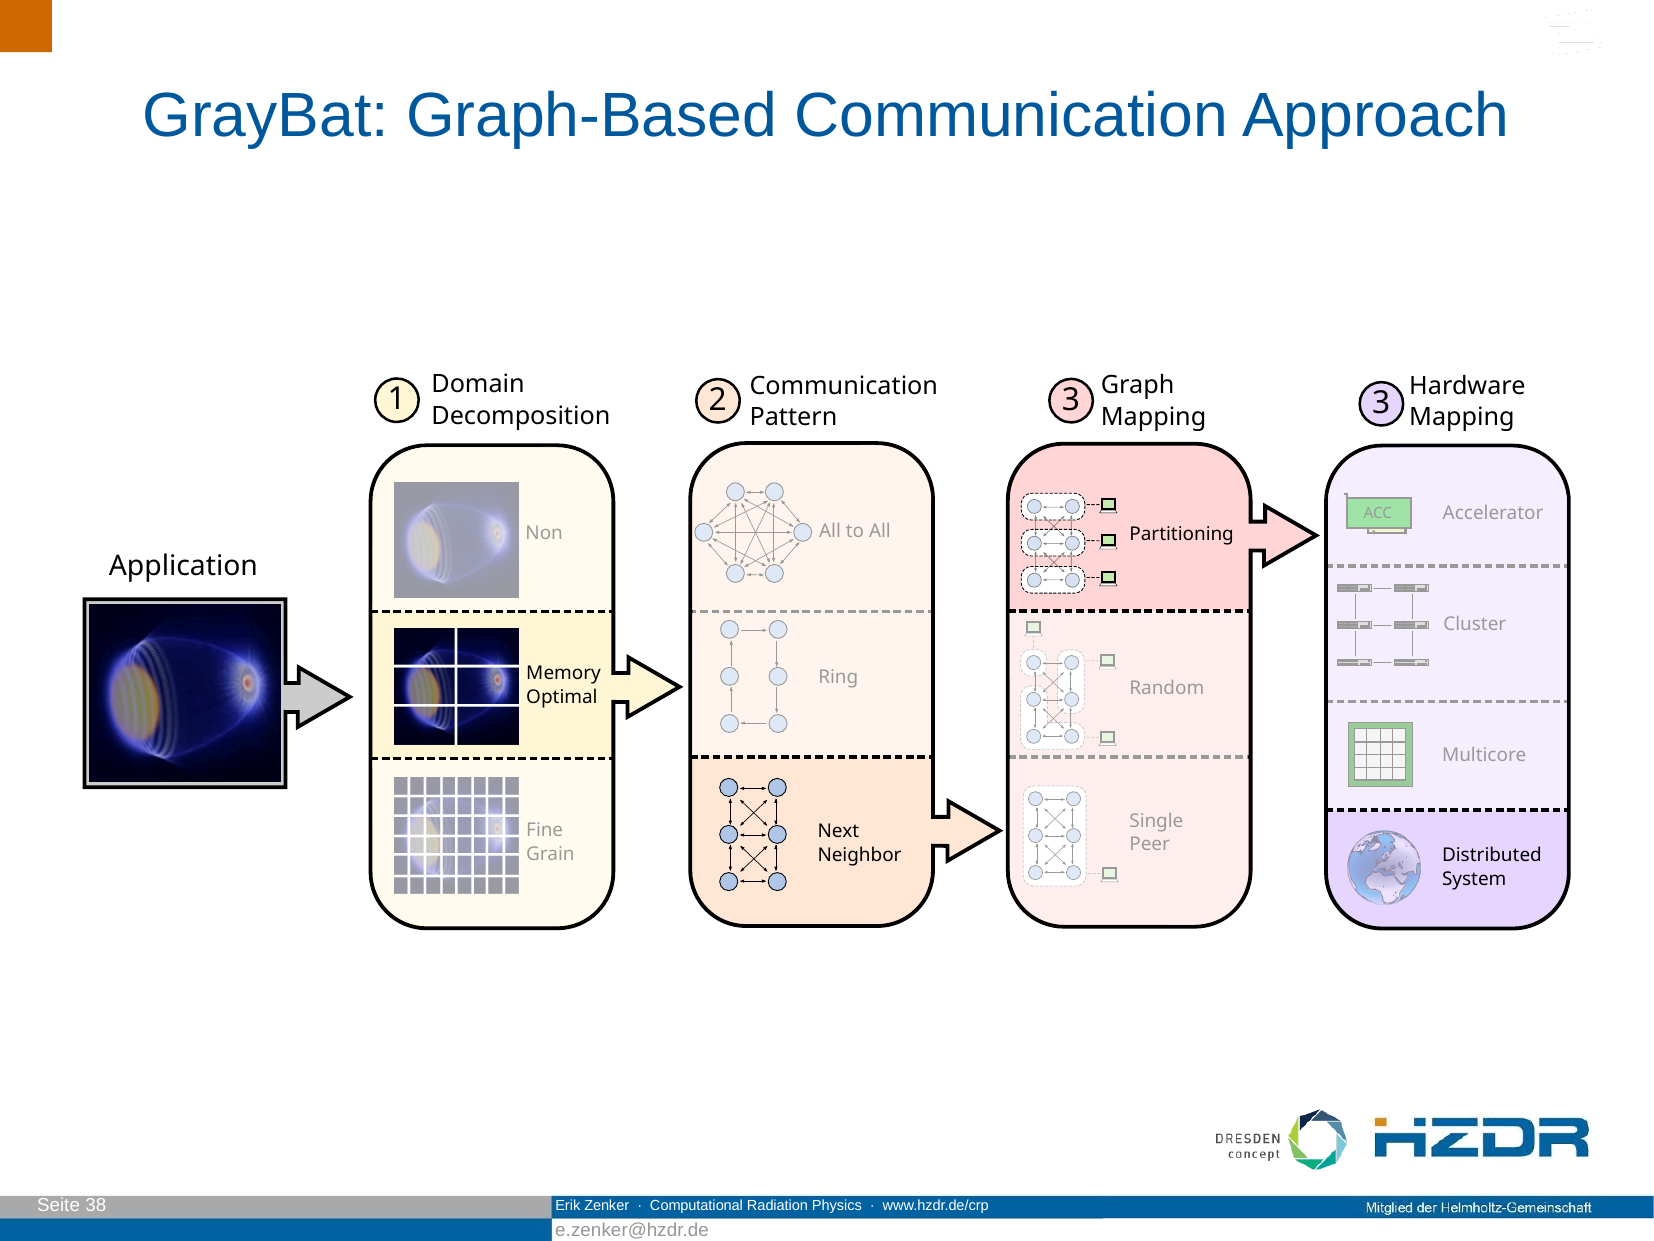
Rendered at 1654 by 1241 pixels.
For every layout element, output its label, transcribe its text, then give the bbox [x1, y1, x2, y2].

title GrayBat: Graph-Based Communication Approach [82, 37, 1571, 193]
picture [0, 0, 1654, 1241]
